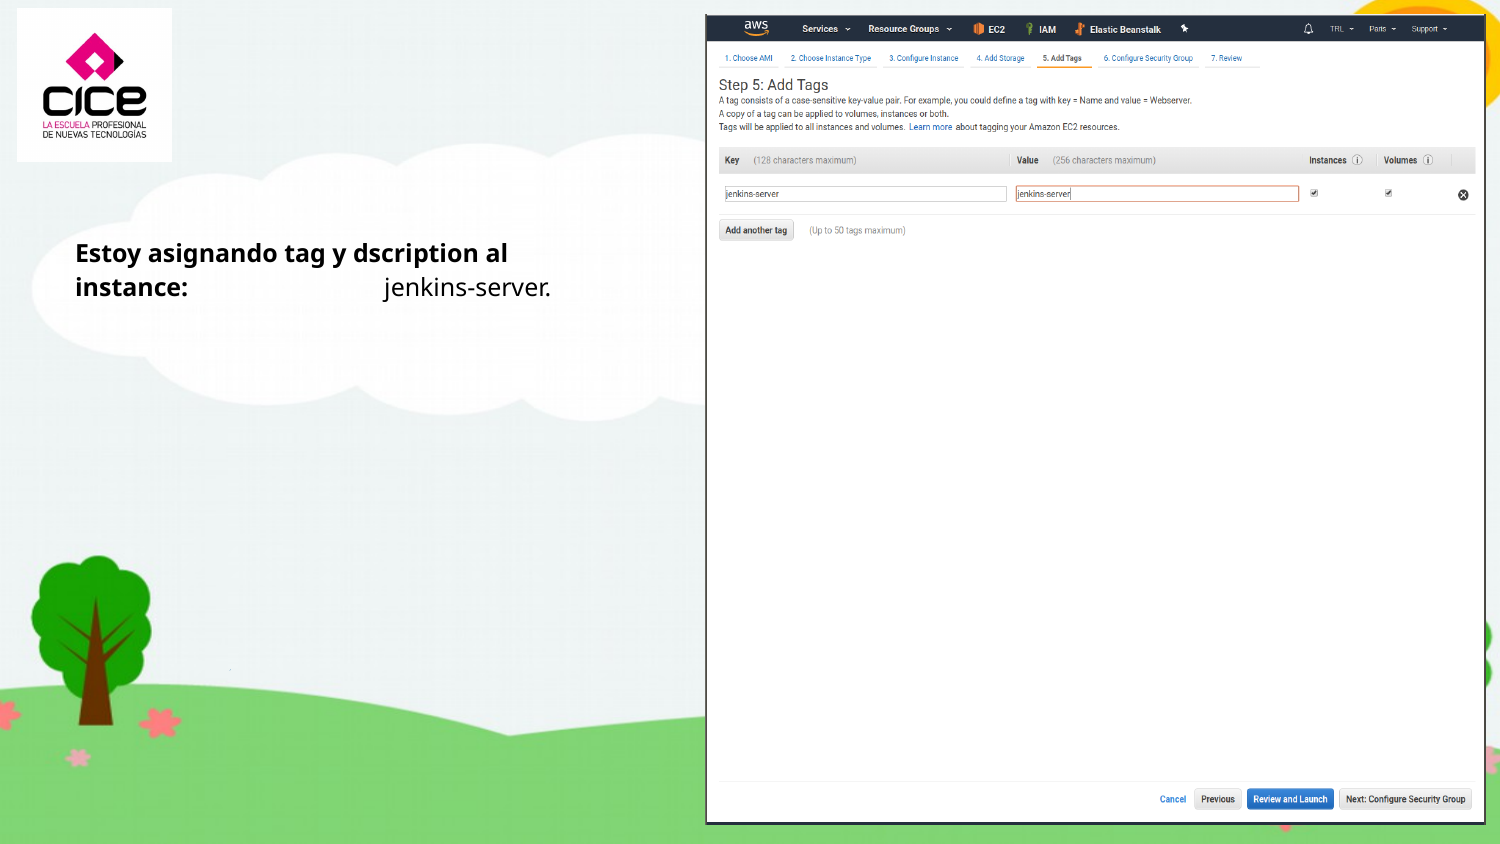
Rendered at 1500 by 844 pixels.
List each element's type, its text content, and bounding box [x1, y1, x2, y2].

title Estoy asignando tag y dscription al instance: jenkins-server. [75, 240, 616, 301]
picture [0, 0, 1500, 844]
